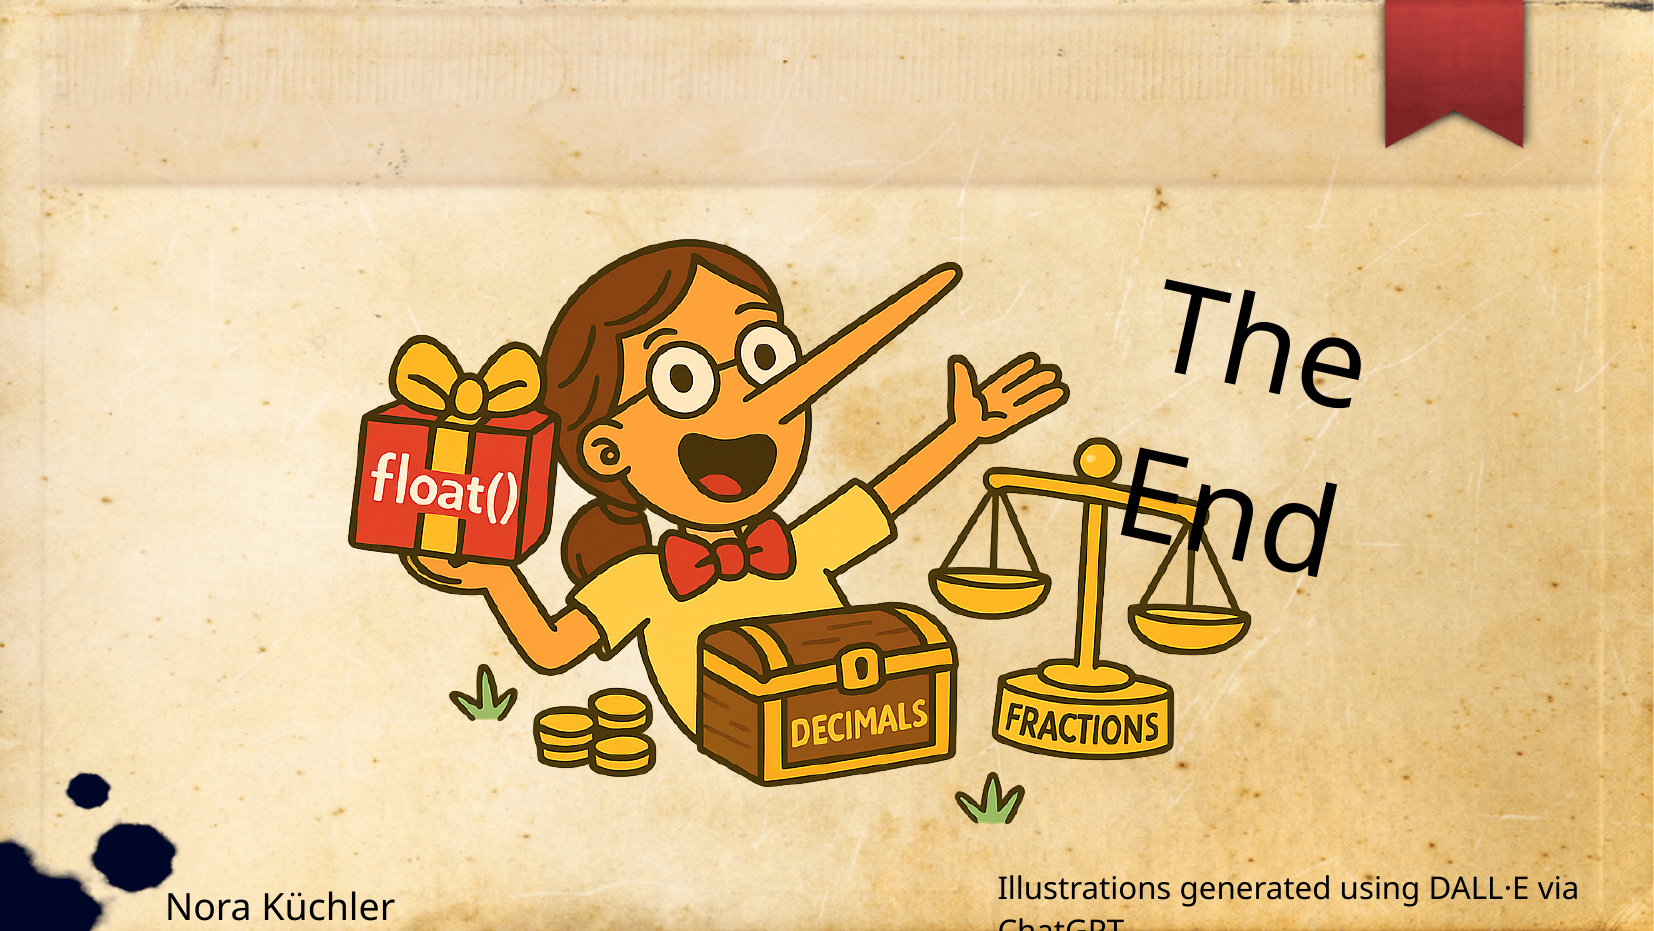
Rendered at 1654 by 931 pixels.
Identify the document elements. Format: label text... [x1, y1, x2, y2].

text_box Nora Küchler [150, 872, 451, 931]
text_box The End [1116, 225, 1575, 525]
picture [0, 0, 1654, 931]
text_box Illustrations generated using DALL·E via ChatGPT. [982, 858, 1654, 931]
